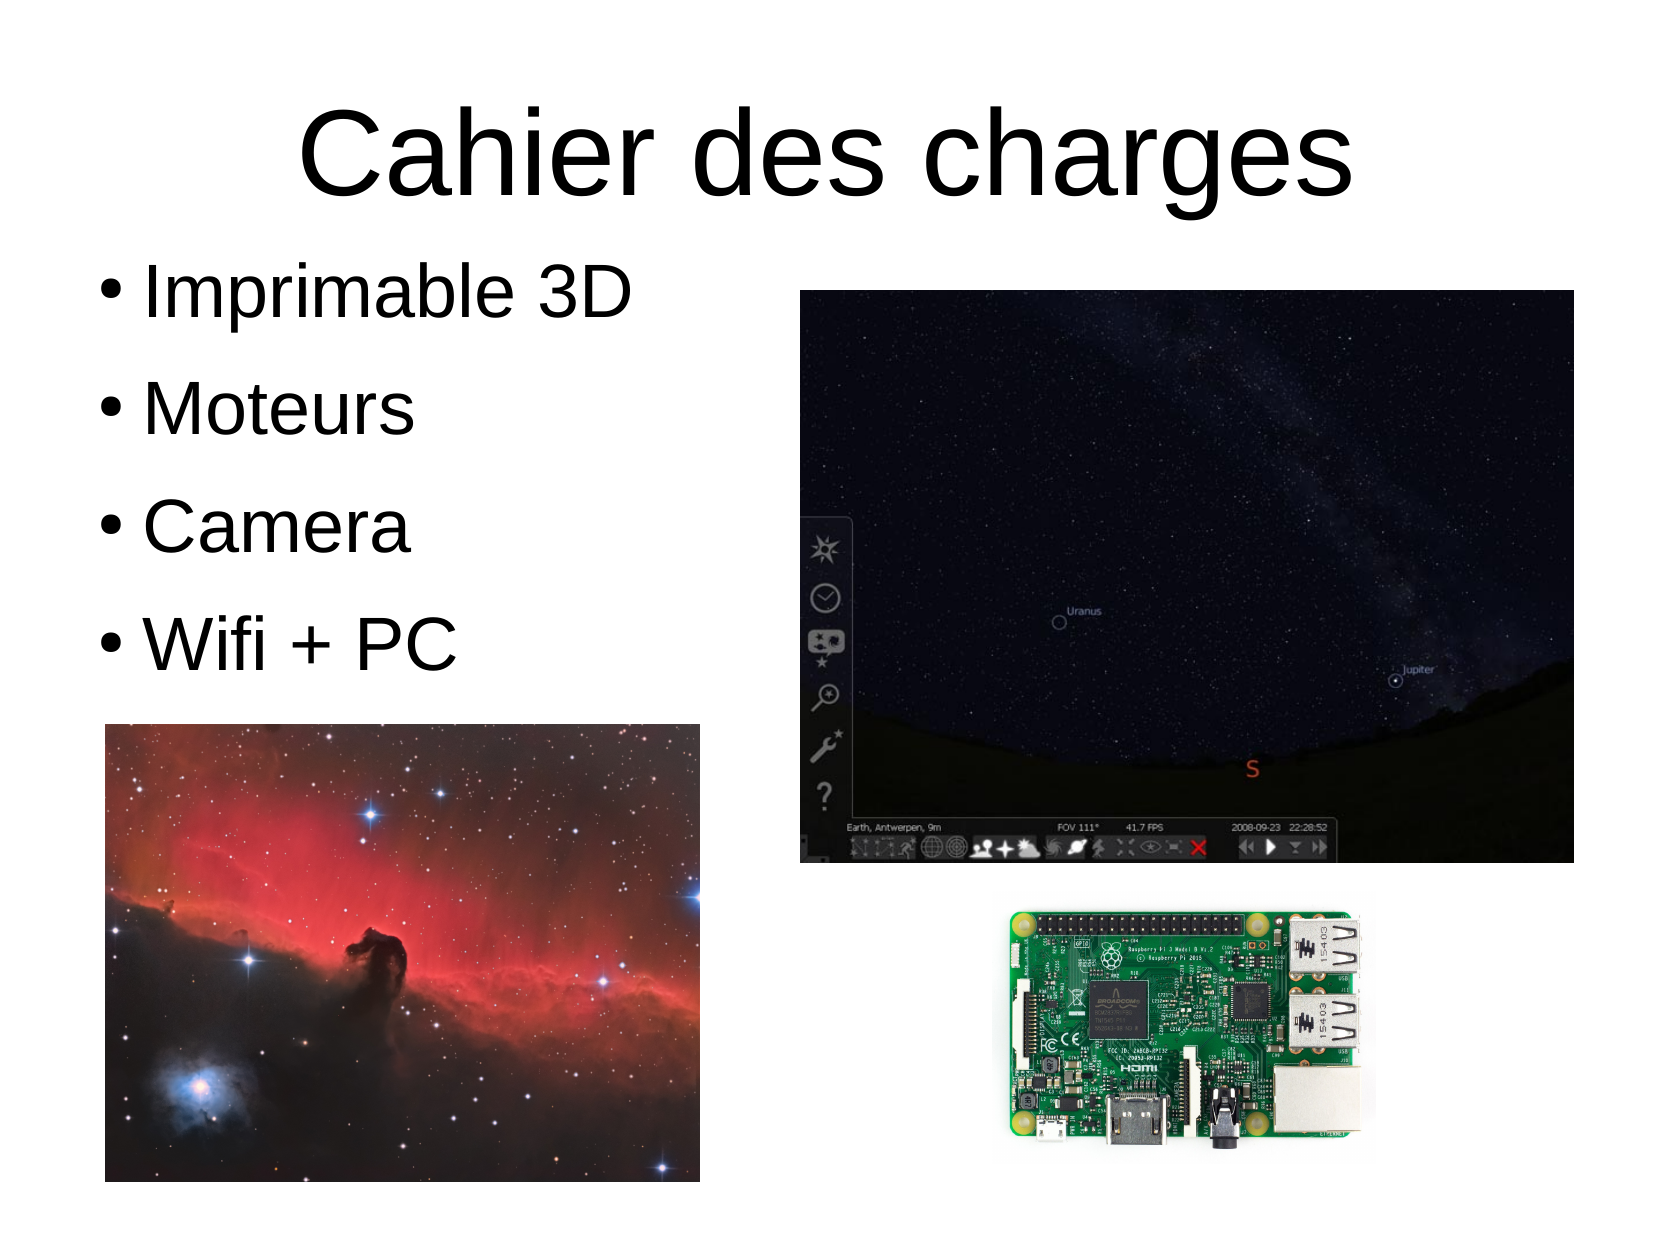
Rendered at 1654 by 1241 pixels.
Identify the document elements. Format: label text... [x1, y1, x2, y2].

picture [105, 724, 700, 1182]
title Cahier des charges [82, 49, 1571, 257]
list Imprimable 3D Moteurs Camera Wifi + PC [82, 248, 809, 691]
picture [992, 891, 1376, 1164]
picture [800, 290, 1574, 863]
